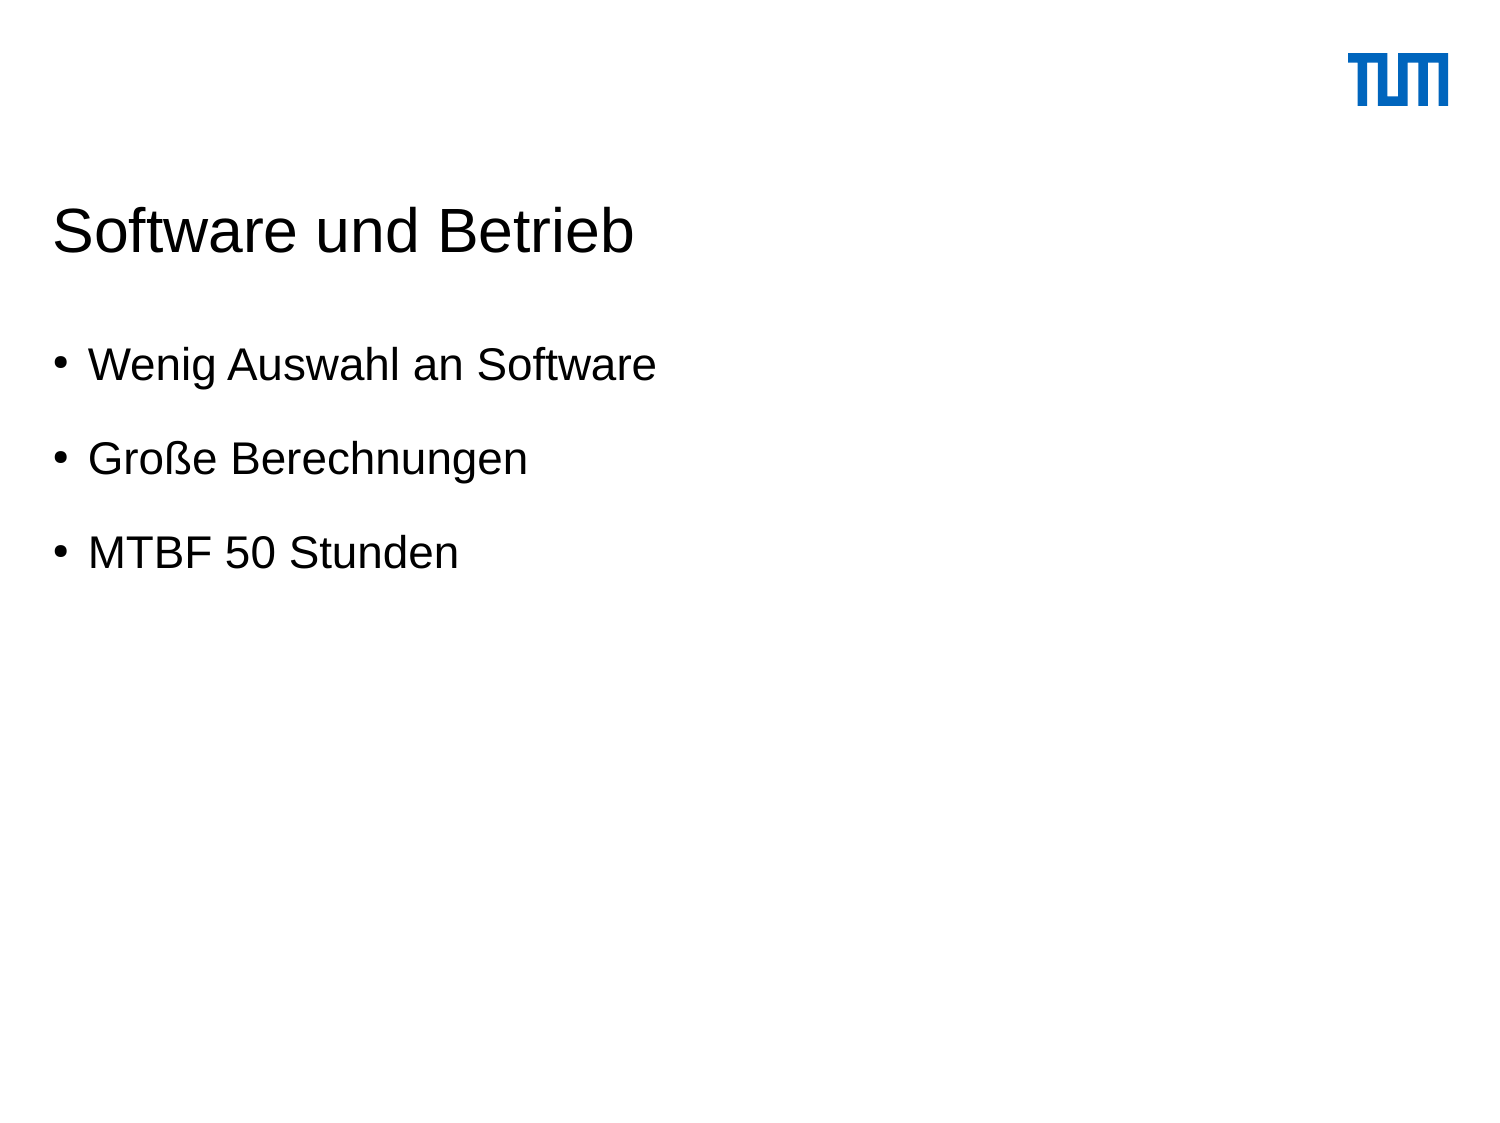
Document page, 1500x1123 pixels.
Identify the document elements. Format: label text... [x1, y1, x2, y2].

list Wenig Auswahl an Software Große Berechnungen MTBF 50 Stunden [52, 330, 1453, 1105]
title Software und Betrieb [52, 199, 1453, 262]
